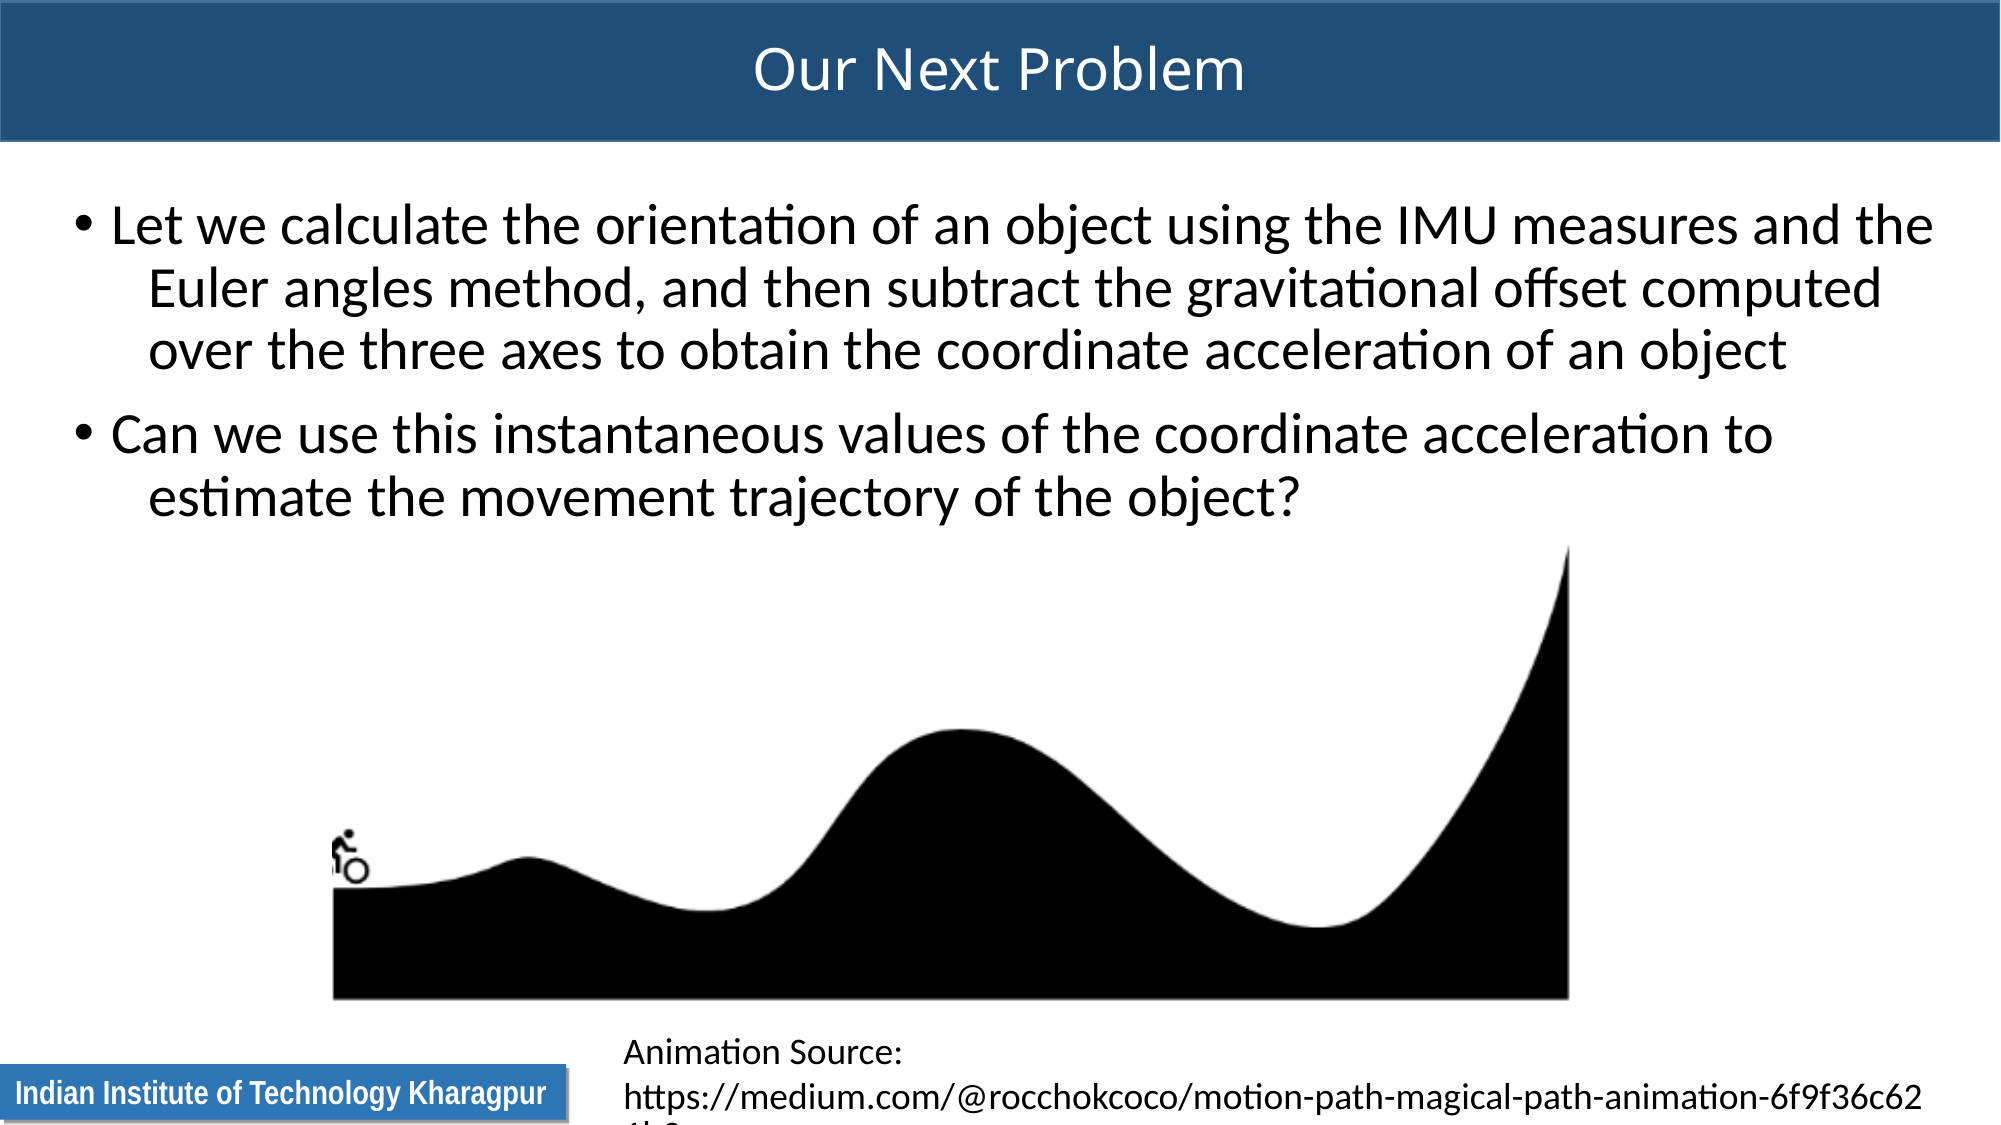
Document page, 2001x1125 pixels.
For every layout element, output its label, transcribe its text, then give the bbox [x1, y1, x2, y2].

title Our Next Problem [0, 1, 2000, 141]
list Let we calculate the orientation of an object using the IMU measures and the Euler angles method, and then subtract the gravitational offset computed over the three axes to obtain the coordinate acceleration of an object Can we use this instantaneous values of the coordinate acceleration to estimate the movement trajectory of the object? [58, 186, 1954, 1065]
text_box Animation Source: https://medium.com/@rocchokcoco/motion-path-magical-path-animation-6f9f36c621b3 [608, 1019, 1956, 1125]
picture [332, 544, 1572, 1003]
